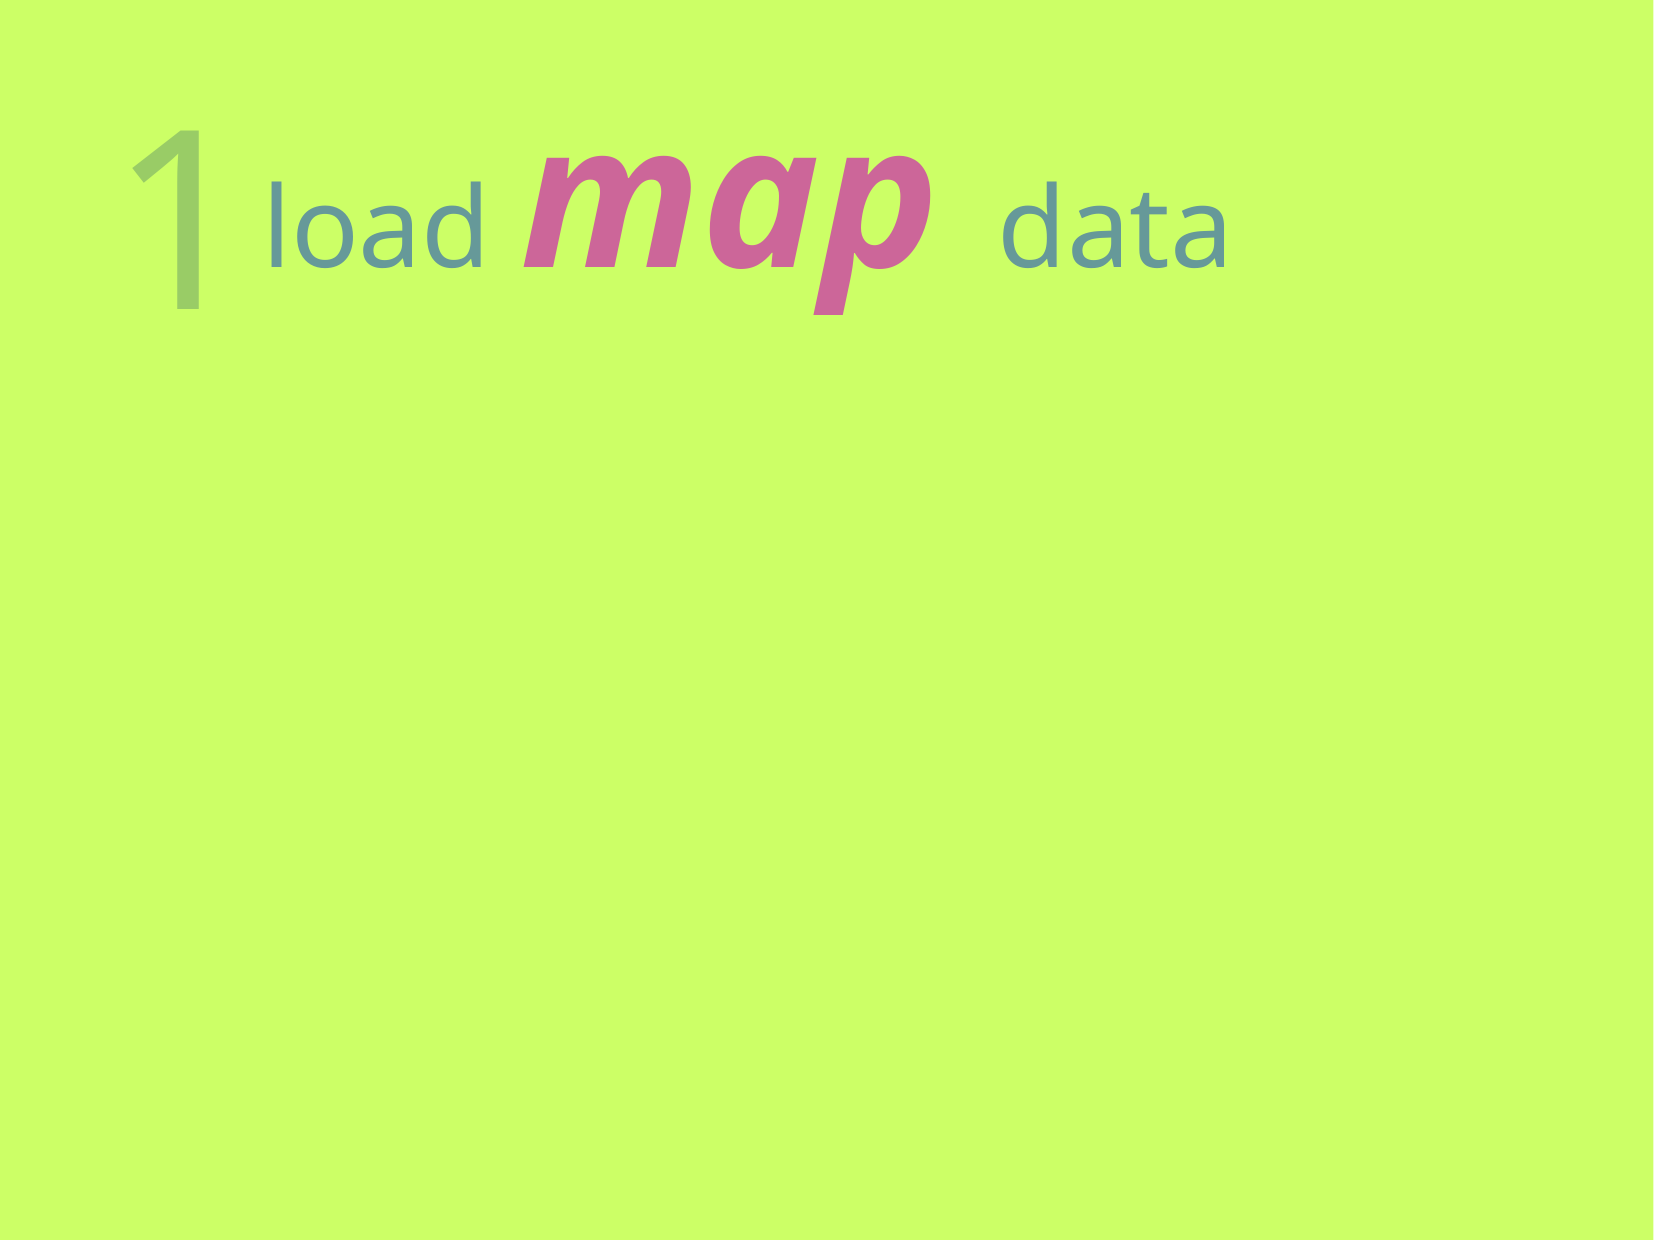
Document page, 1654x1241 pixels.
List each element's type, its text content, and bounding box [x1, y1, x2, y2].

text_box load map data [266, 46, 1131, 367]
text_box 1 [95, 35, 266, 431]
